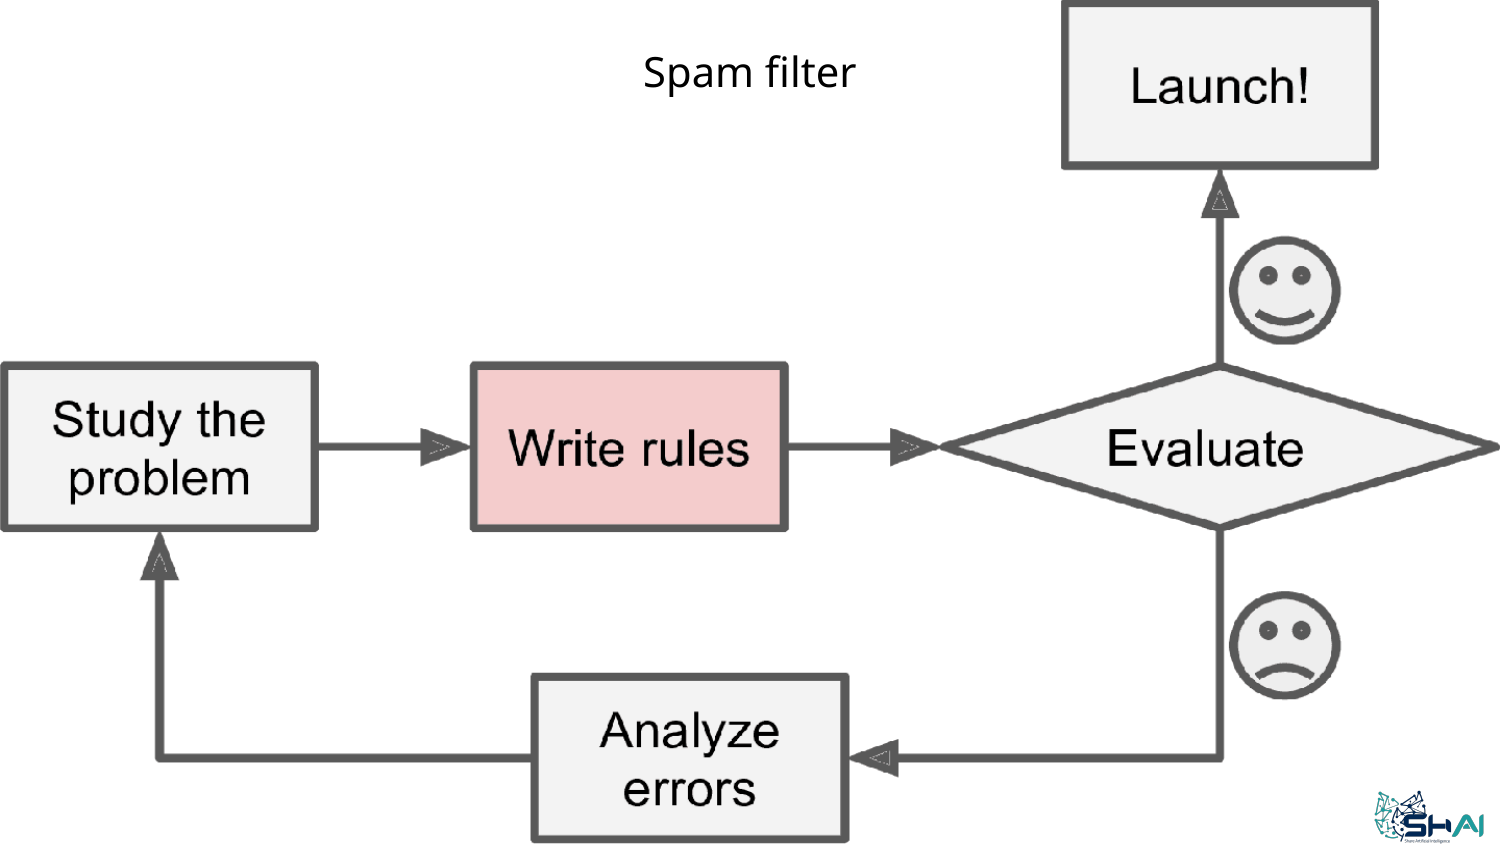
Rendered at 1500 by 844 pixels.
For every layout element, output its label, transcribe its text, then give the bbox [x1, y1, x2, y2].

picture [0, 0, 1500, 844]
title Spam filter [452, 30, 1048, 124]
